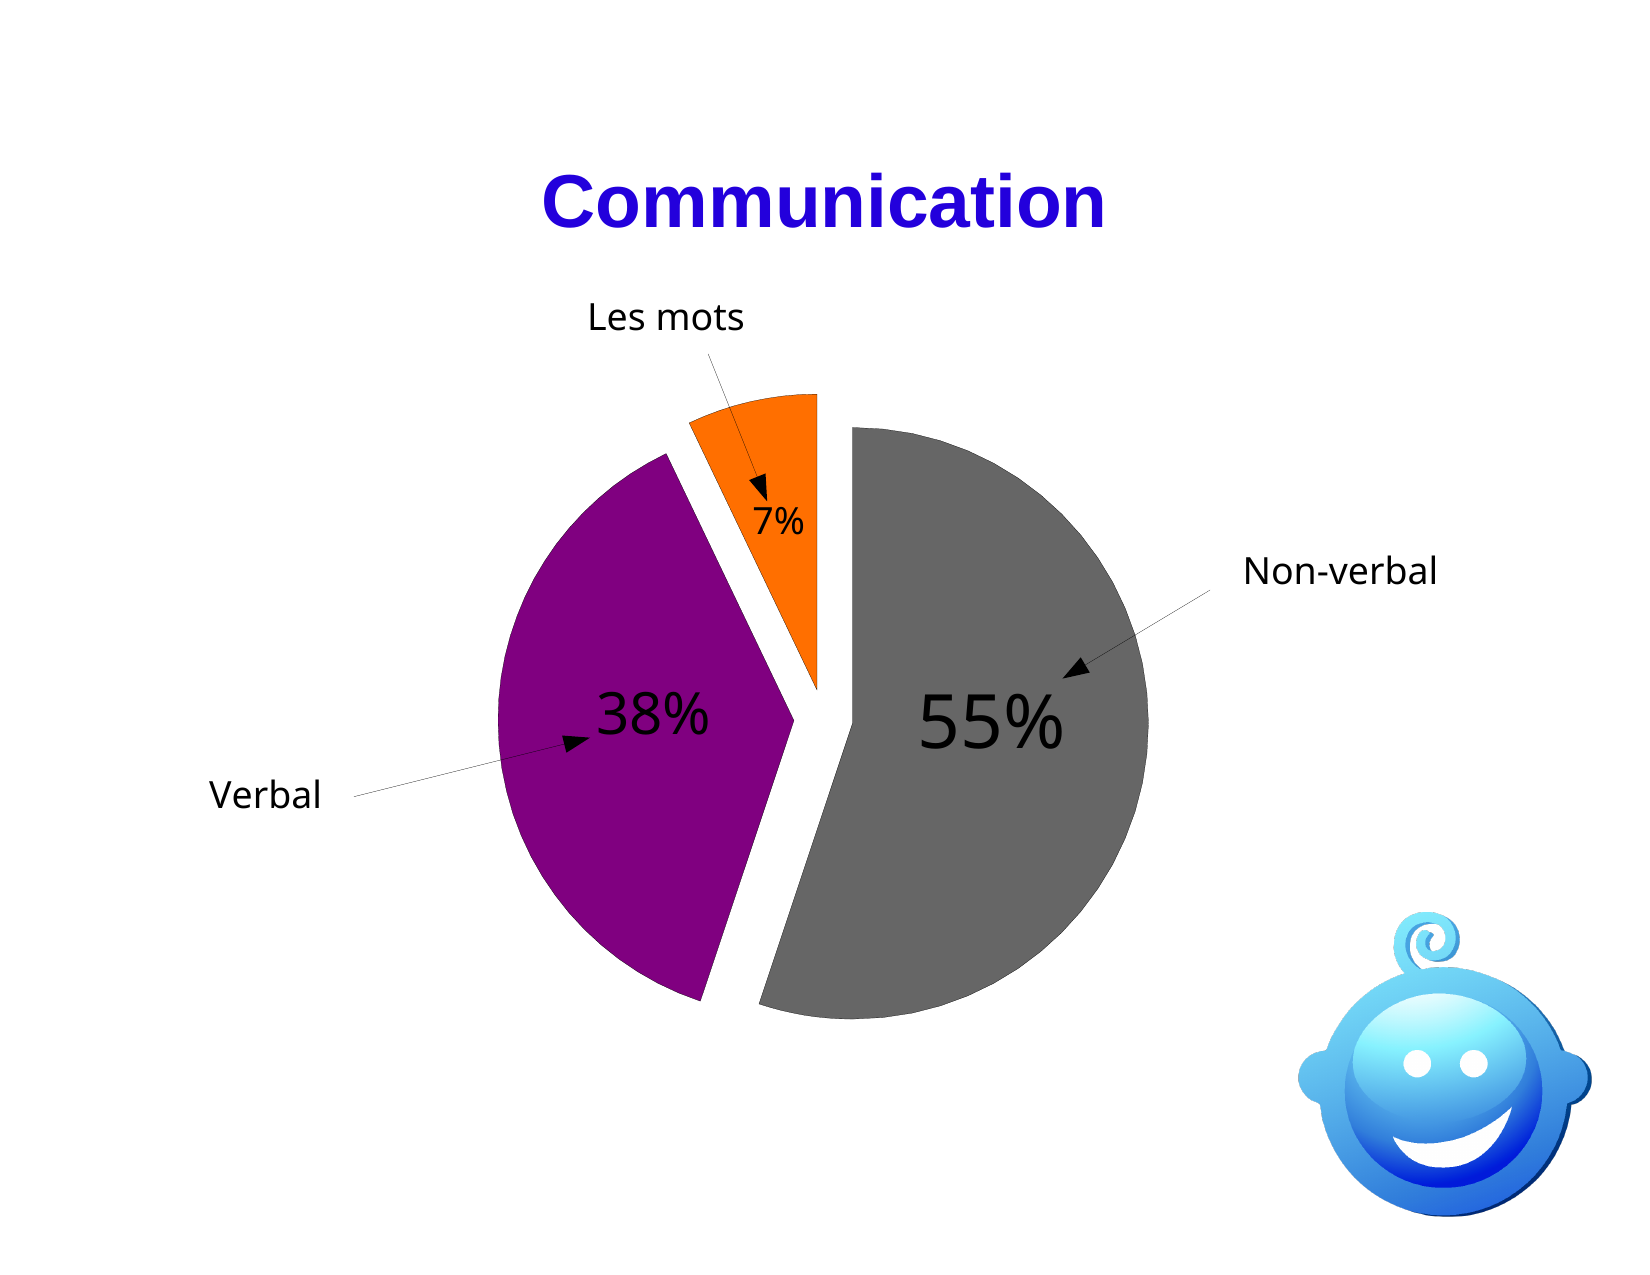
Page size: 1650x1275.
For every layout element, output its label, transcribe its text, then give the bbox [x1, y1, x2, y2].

text_box Les mots [572, 282, 789, 357]
text_box Non-verbal [1227, 536, 1493, 610]
text_box 55% [903, 660, 1063, 793]
text_box Verbal [194, 761, 352, 835]
text_box 38% [581, 664, 738, 770]
text_box 7% [737, 487, 812, 561]
picture [1298, 911, 1592, 1217]
title Communication [135, 104, 1515, 299]
picture [498, 394, 1152, 1023]
